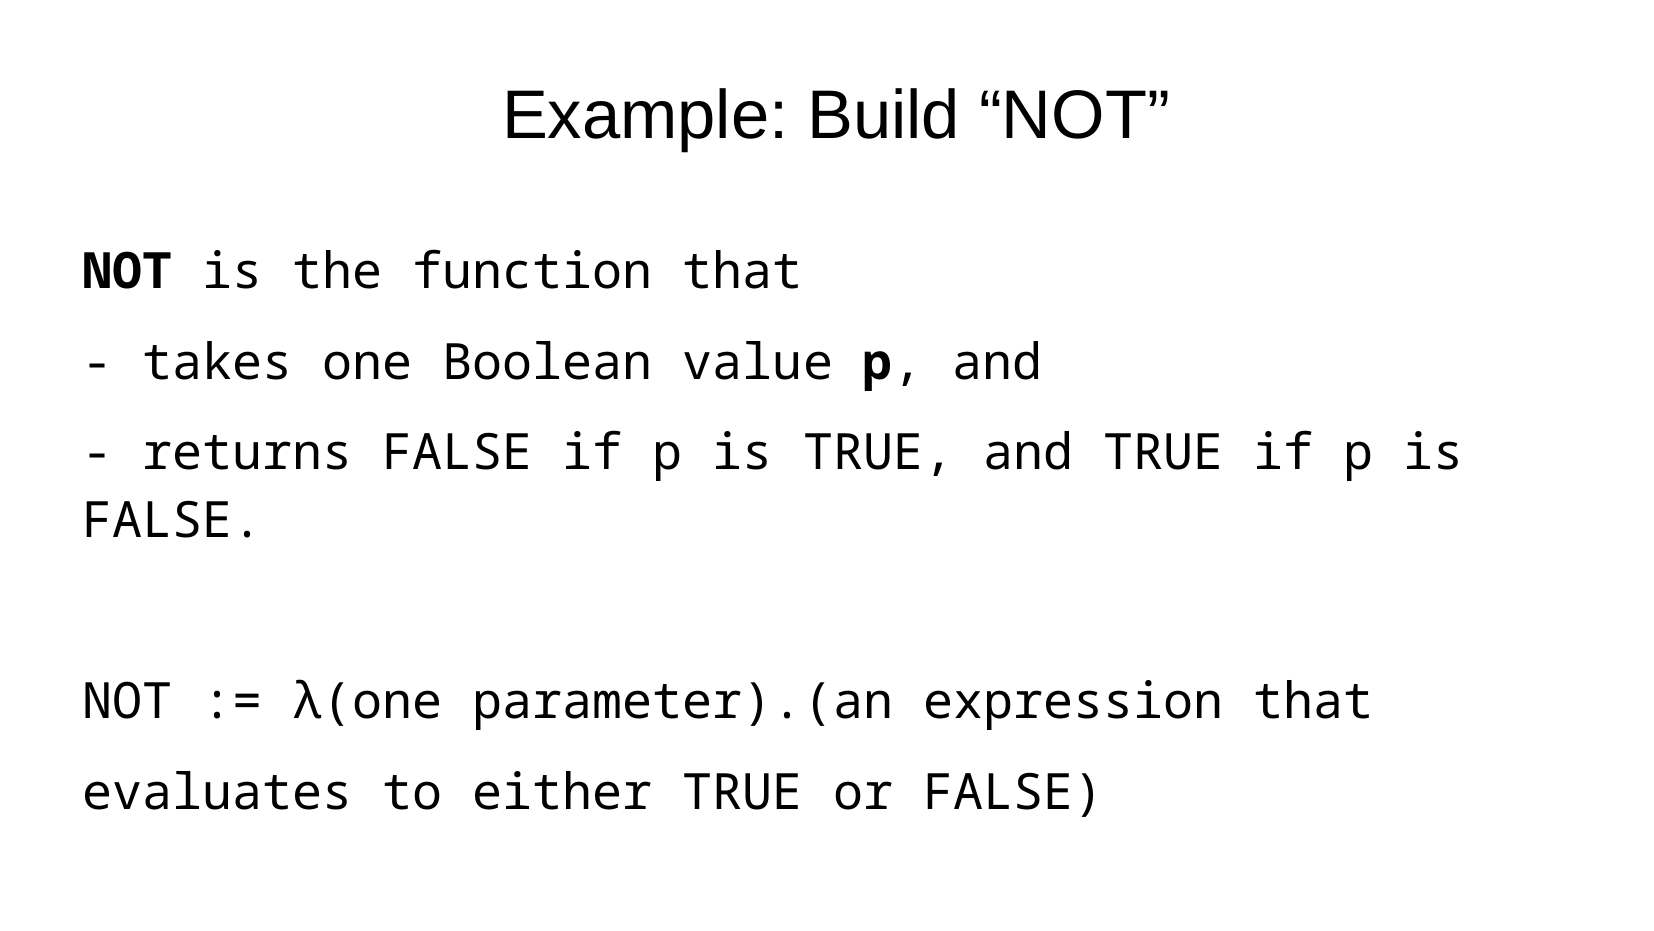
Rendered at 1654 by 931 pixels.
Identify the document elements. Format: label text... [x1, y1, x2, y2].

list NOT is the function that - takes one Boolean value p, and - returns FALSE if p is TRUE, and TRUE if p is FALSE. NOT := λ(one parameter).(an expression that evaluates to either TRUE or FALSE) [82, 235, 1571, 697]
title Example: Build “NOT” [82, 37, 1571, 193]
